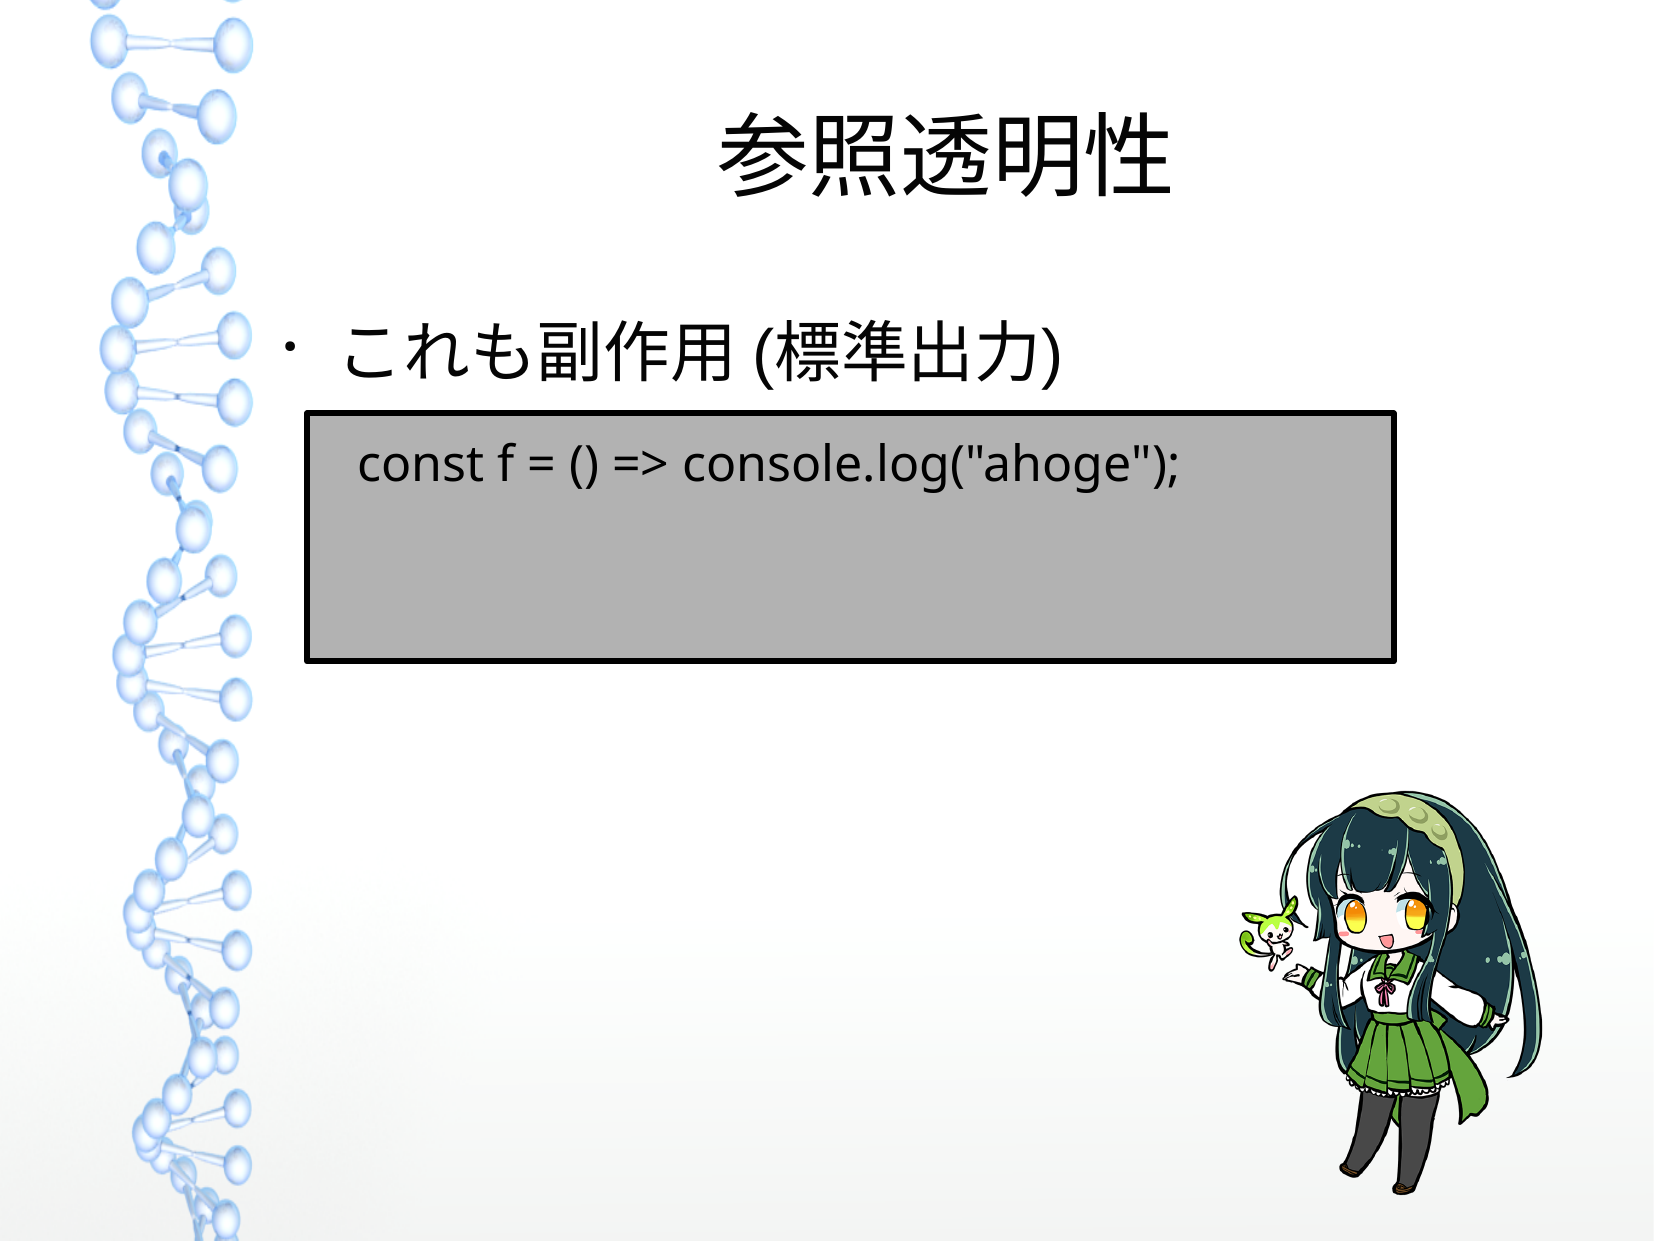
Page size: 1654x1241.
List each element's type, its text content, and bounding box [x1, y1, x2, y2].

picture [0, 0, 1654, 1241]
list これも副作用 (標準出力) [265, 299, 1595, 1019]
text_box const f = () => console.log("ahoge"); [342, 421, 1371, 600]
text_box [307, 413, 1394, 662]
title 参照透明性 [265, 47, 1595, 252]
